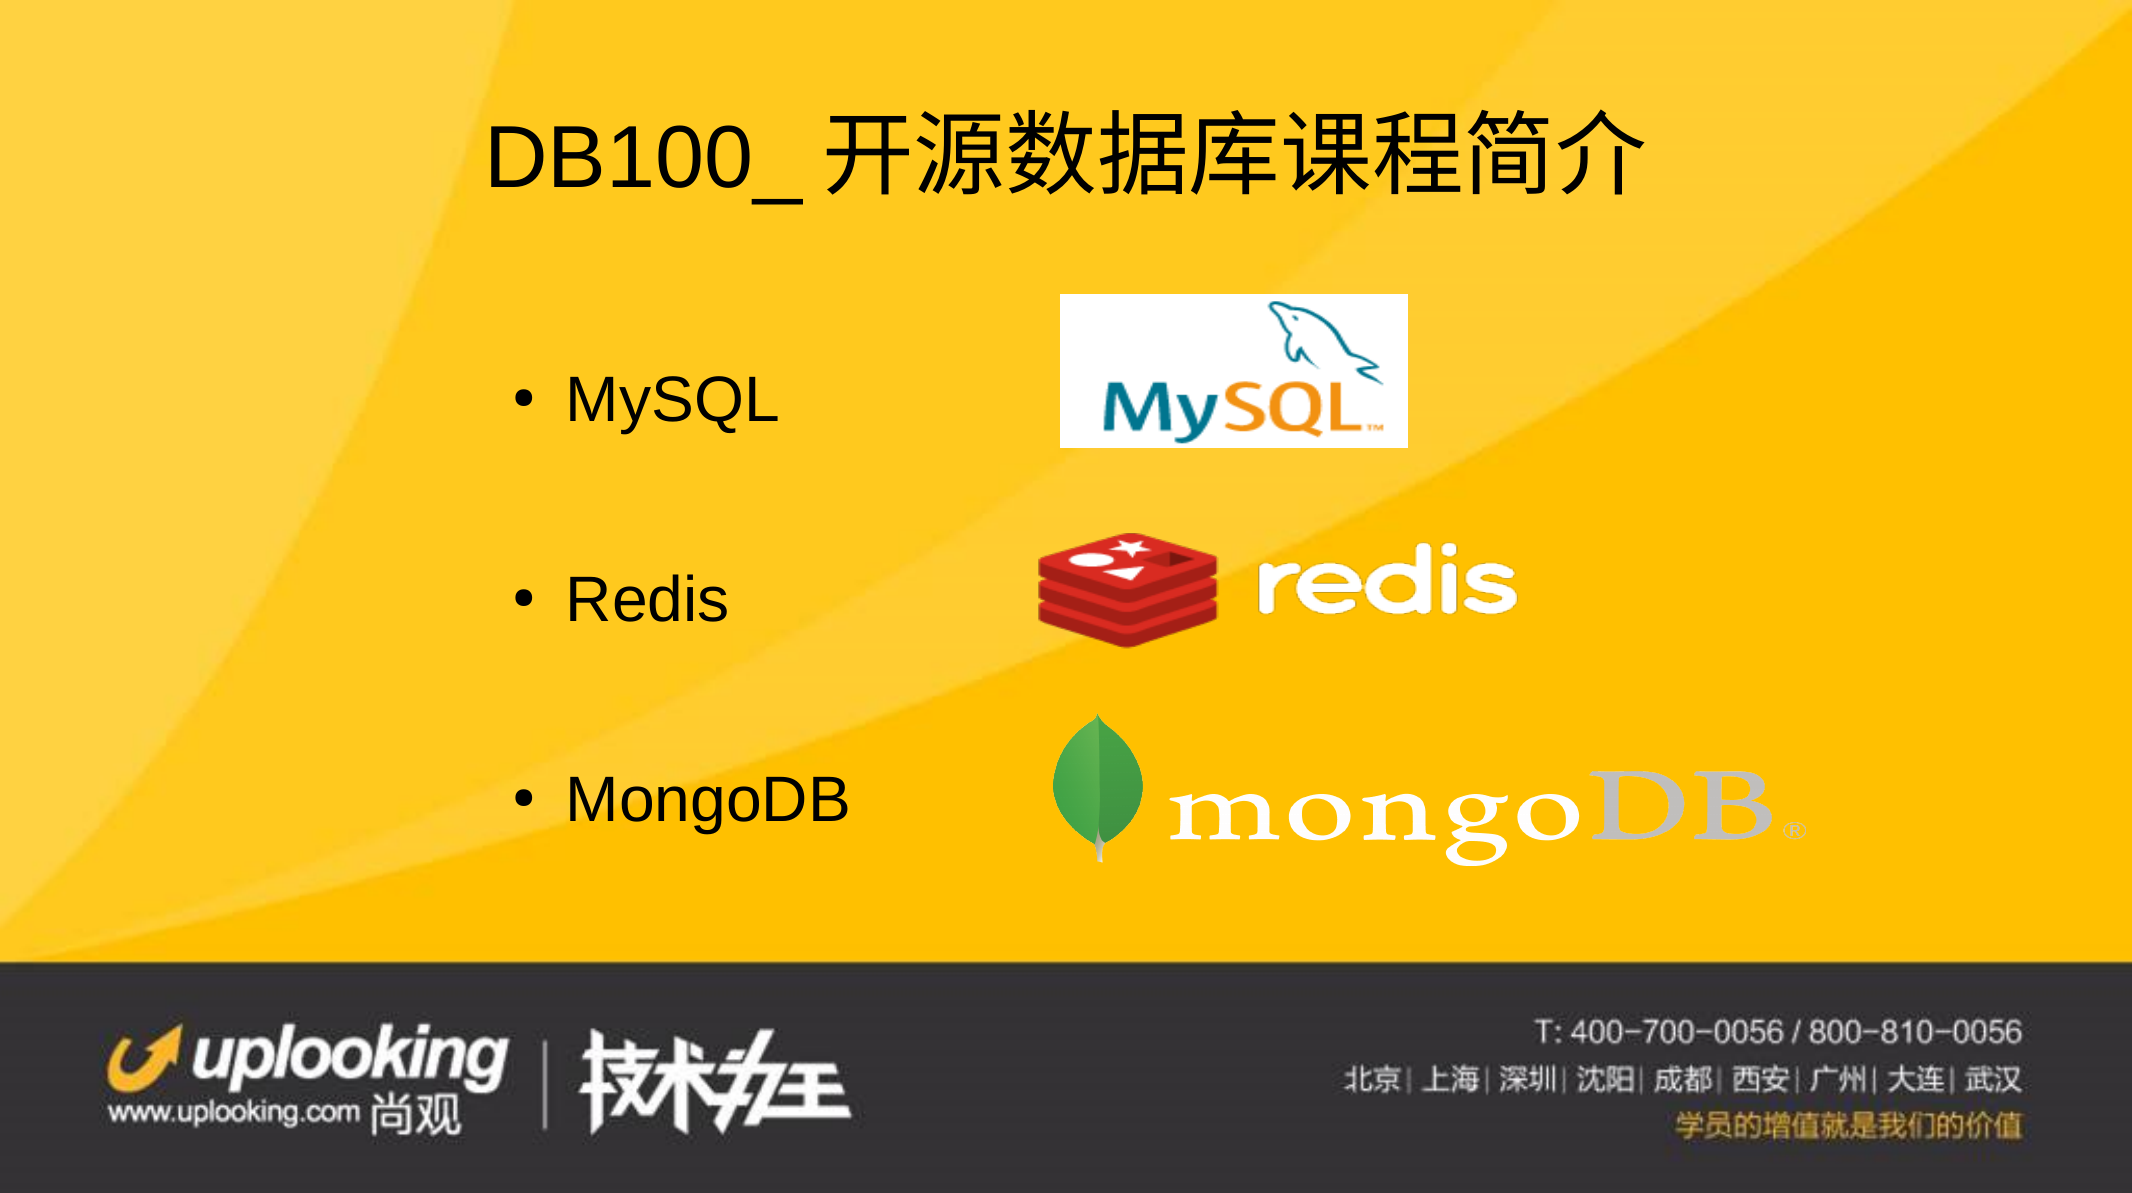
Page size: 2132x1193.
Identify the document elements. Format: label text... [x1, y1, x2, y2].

title DB100_开源数据库课程简介 [106, 47, 2026, 247]
picture [0, 0, 2132, 1193]
list MySQL Redis MongoDB [494, 363, 1961, 869]
